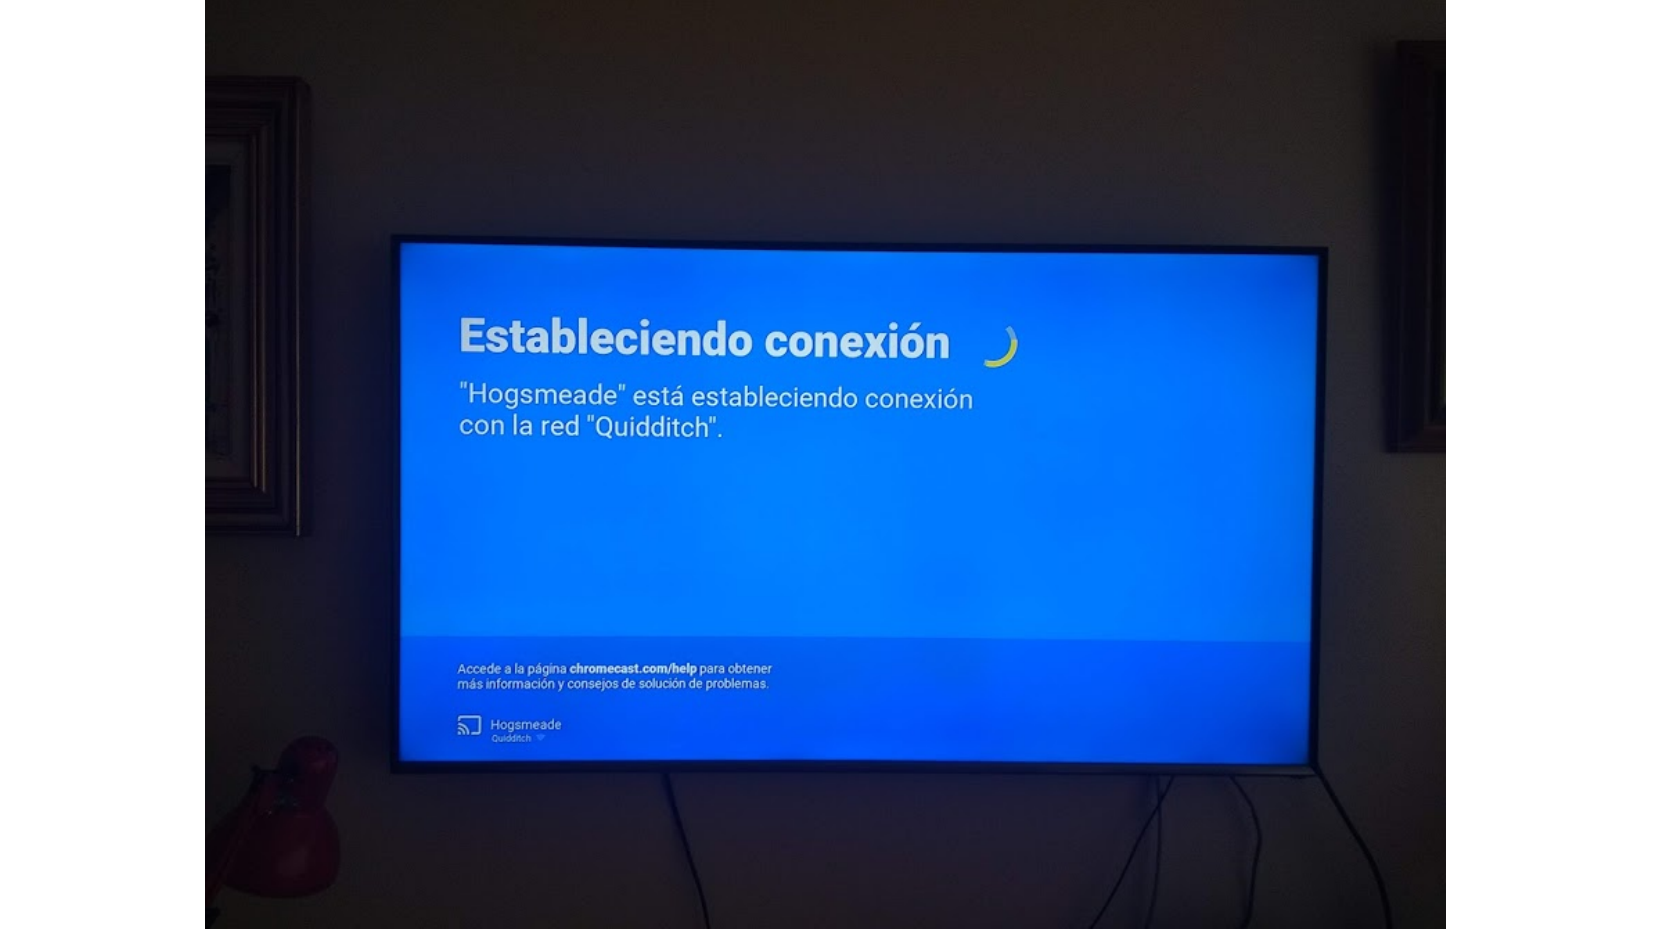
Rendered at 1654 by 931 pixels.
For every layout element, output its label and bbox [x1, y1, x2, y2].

picture [205, 0, 1446, 929]
